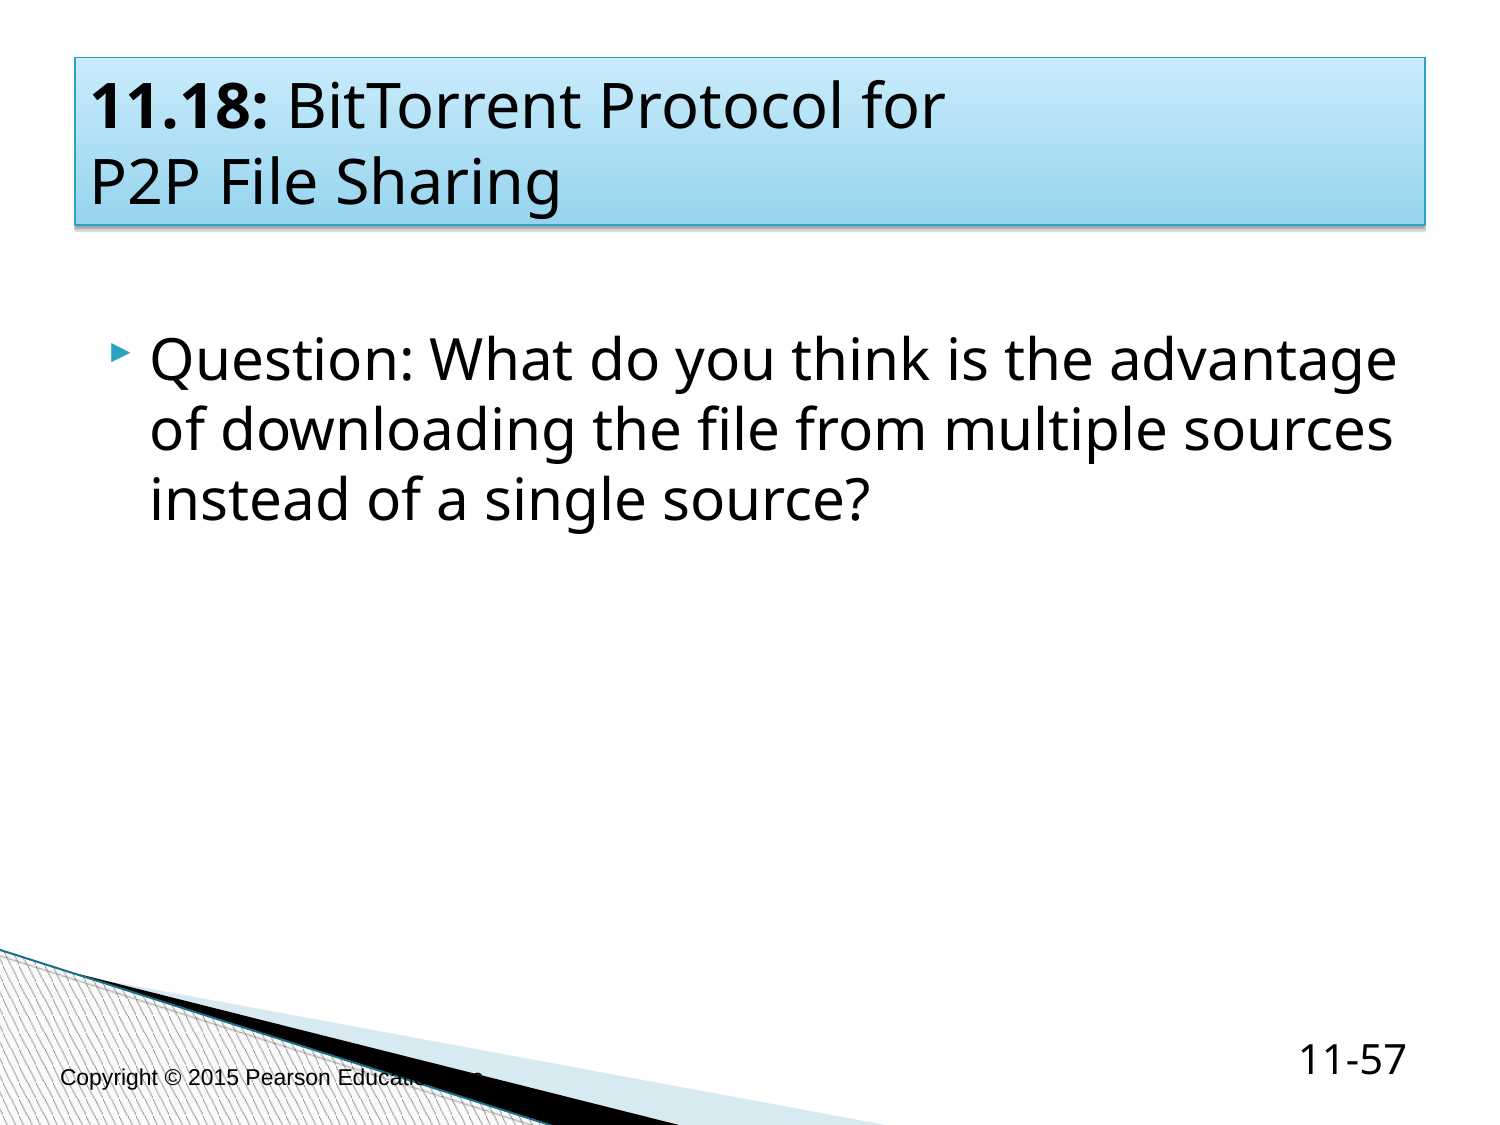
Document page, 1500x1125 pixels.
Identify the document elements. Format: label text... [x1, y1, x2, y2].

list Question: What do you think is the advantage of downloading the file from multiple sources instead of a single source? [75, 314, 1425, 1025]
footer Copyright © 2015 Pearson Education, Inc. [37, 1050, 513, 1098]
picture [0, 952, 543, 1125]
title 11.18: BitTorrent Protocol for P2P File Sharing [75, 57, 1425, 225]
slide_number 11-<number> [1250, 1037, 1423, 1098]
